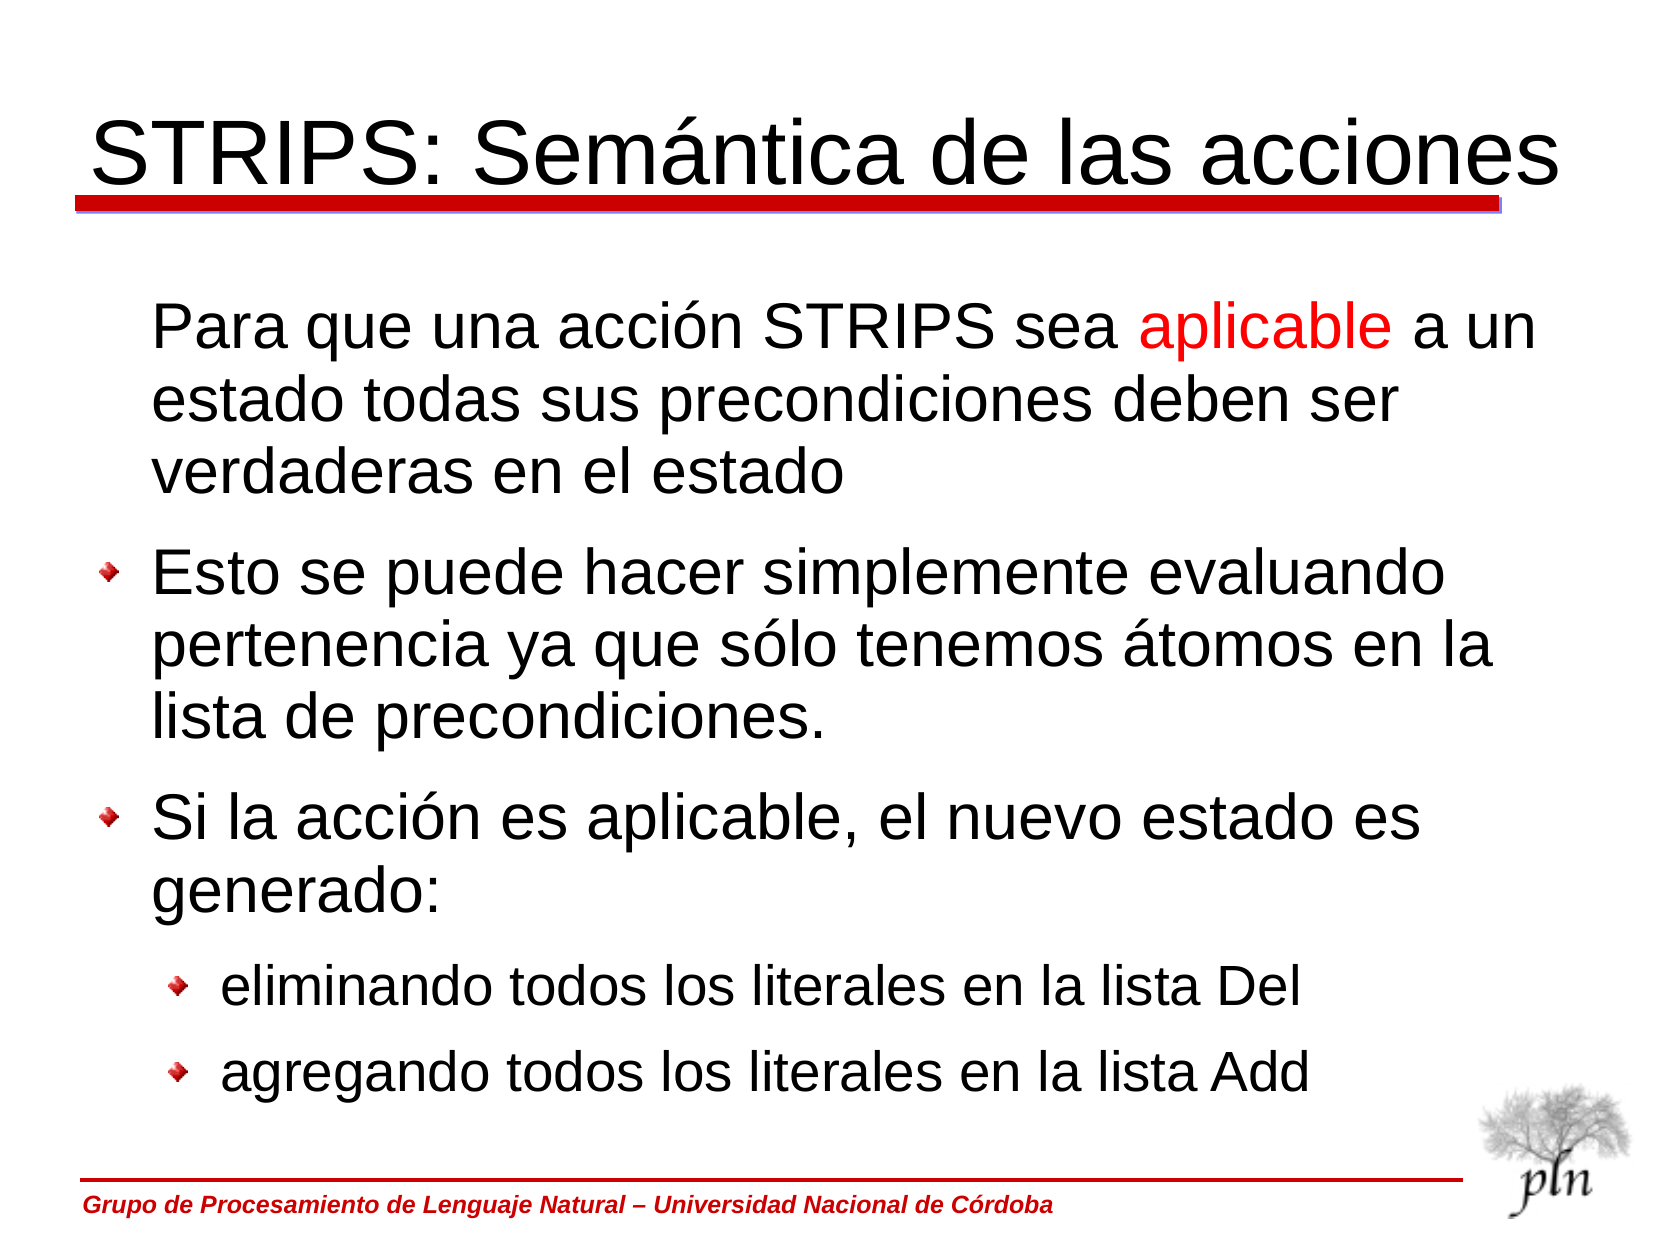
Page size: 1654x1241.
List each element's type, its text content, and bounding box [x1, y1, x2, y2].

list Para que una acción STRIPS sea aplicable a un estado todas sus precondiciones deben ser verdaderas en el estado Esto se puede hacer simplemente evaluando pertenencia ya que sólo tenemos átomos en la lista de precondiciones. Si la acción es aplicable, el nuevo estado es generado: eliminando todos los literales en la lista Del agregando todos los literales en la lista Add [82, 290, 1571, 1109]
title STRIPS: Semántica de las acciones [82, 56, 1571, 250]
picture [1477, 1083, 1635, 1219]
